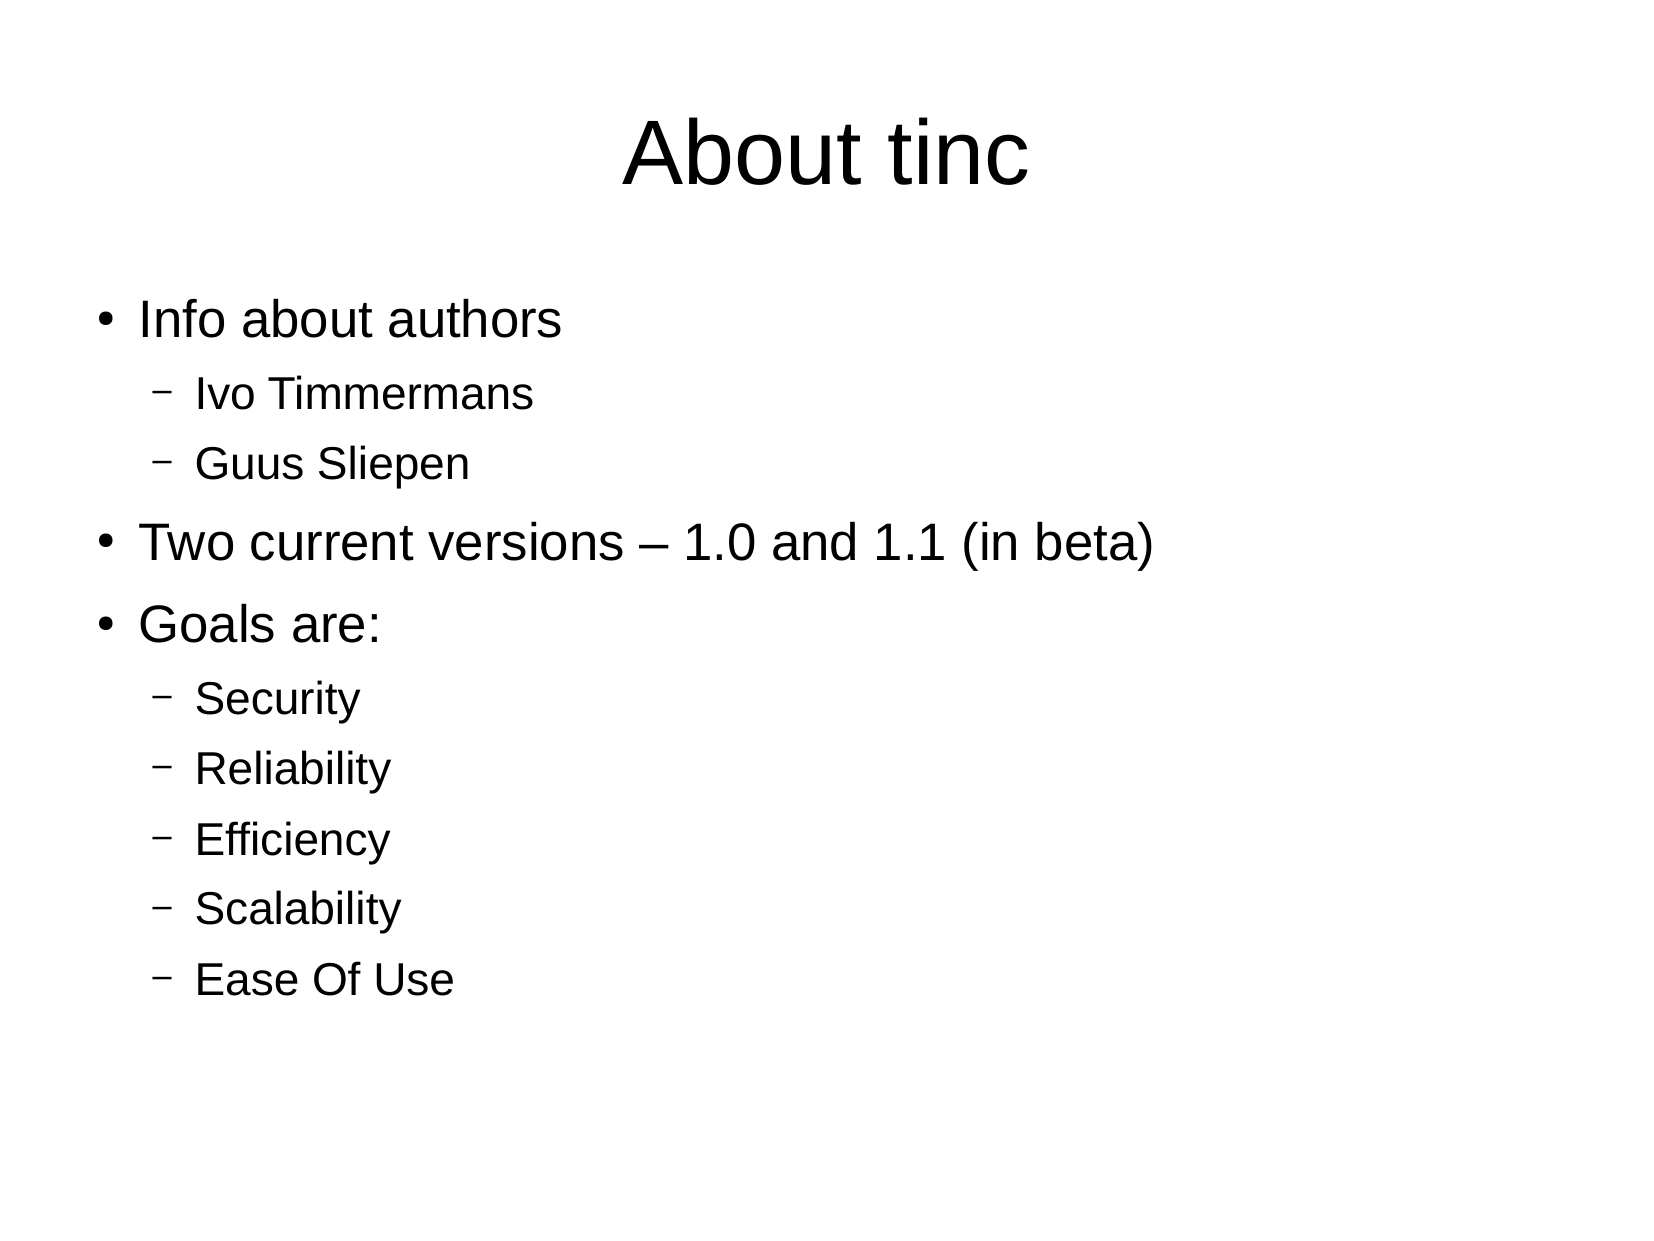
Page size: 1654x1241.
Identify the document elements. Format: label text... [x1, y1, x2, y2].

title About tinc [82, 49, 1571, 257]
list Info about authors Ivo Timmermans Guus Sliepen Two current versions – 1.0 and 1.1 (in beta) Goals are: Security Reliability Efficiency Scalability Ease Of Use [82, 290, 1571, 1010]
